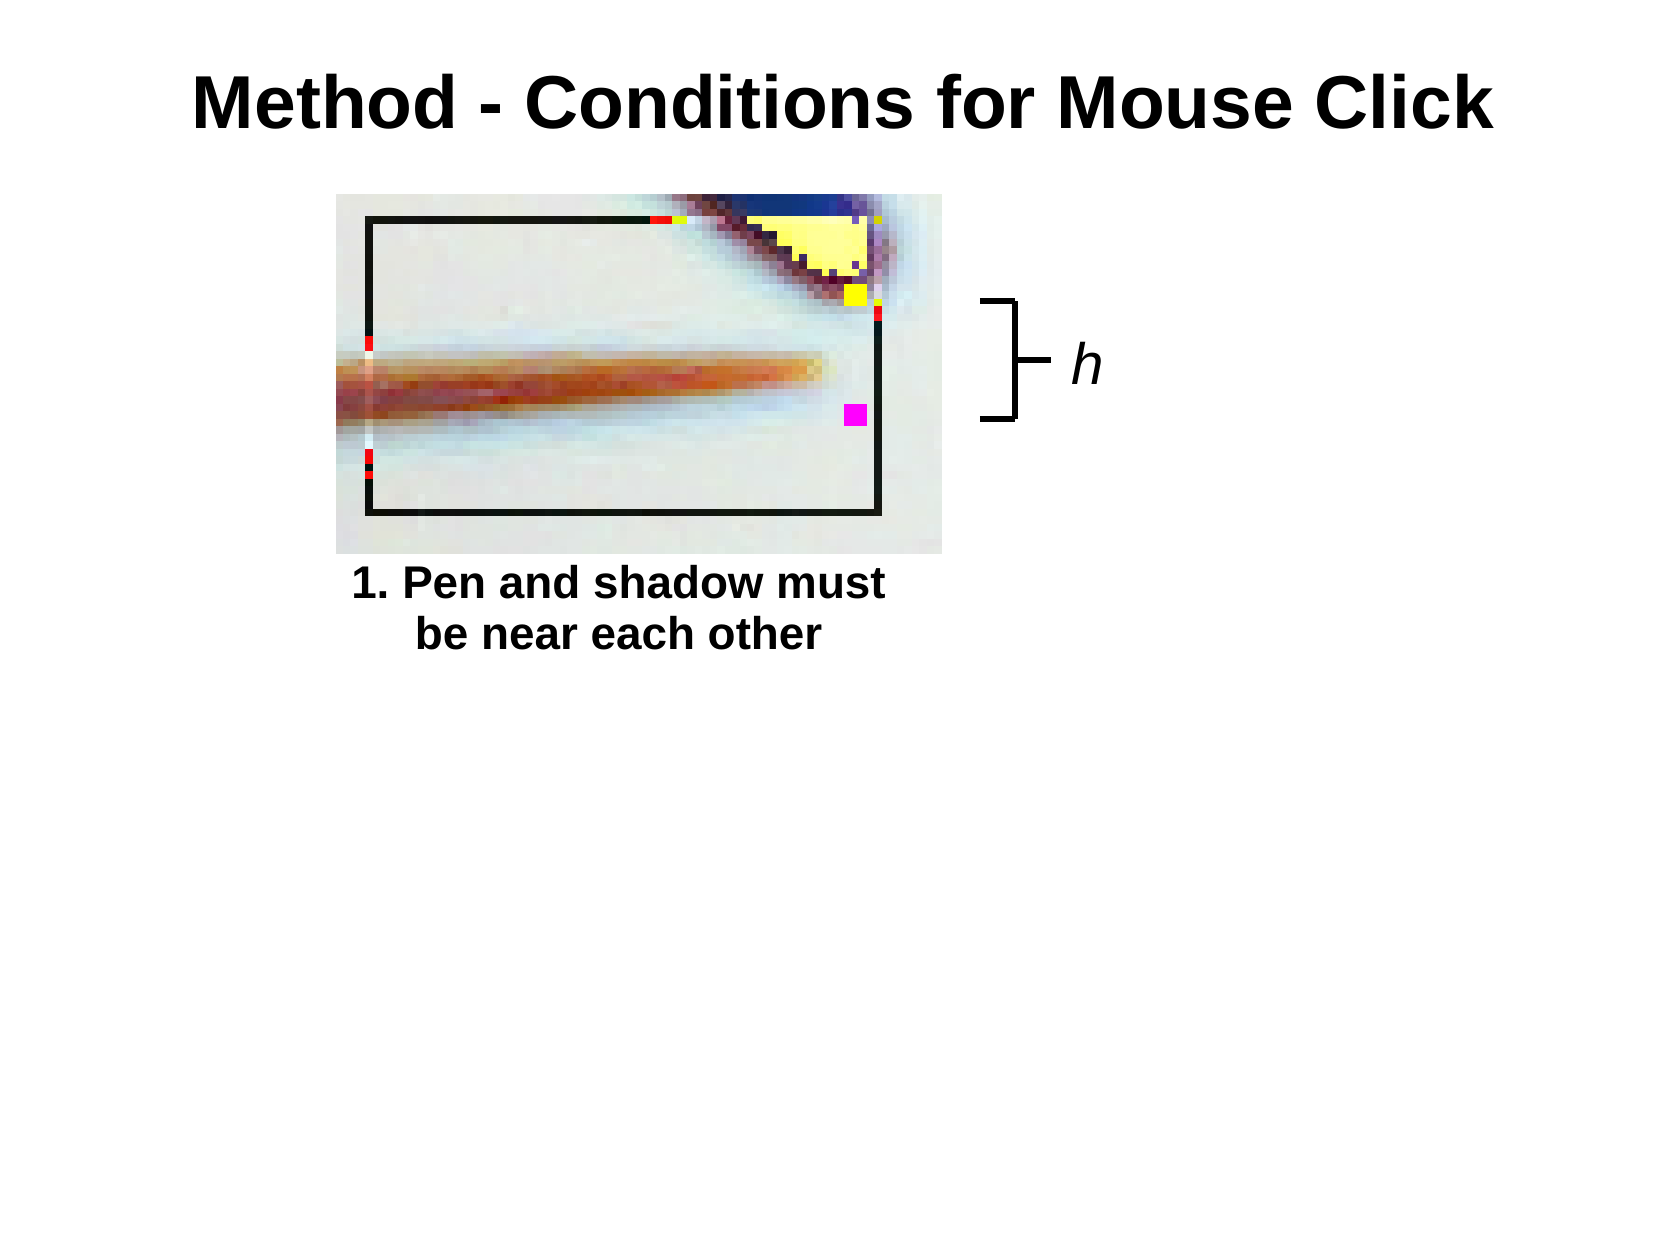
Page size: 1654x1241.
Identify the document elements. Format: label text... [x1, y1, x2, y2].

text_box h [1056, 324, 1119, 405]
picture [336, 194, 942, 554]
text_box Method - Conditions for Mouse Click [177, 53, 1510, 152]
text_box 1. Pen and shadow must be near each other [336, 554, 939, 667]
